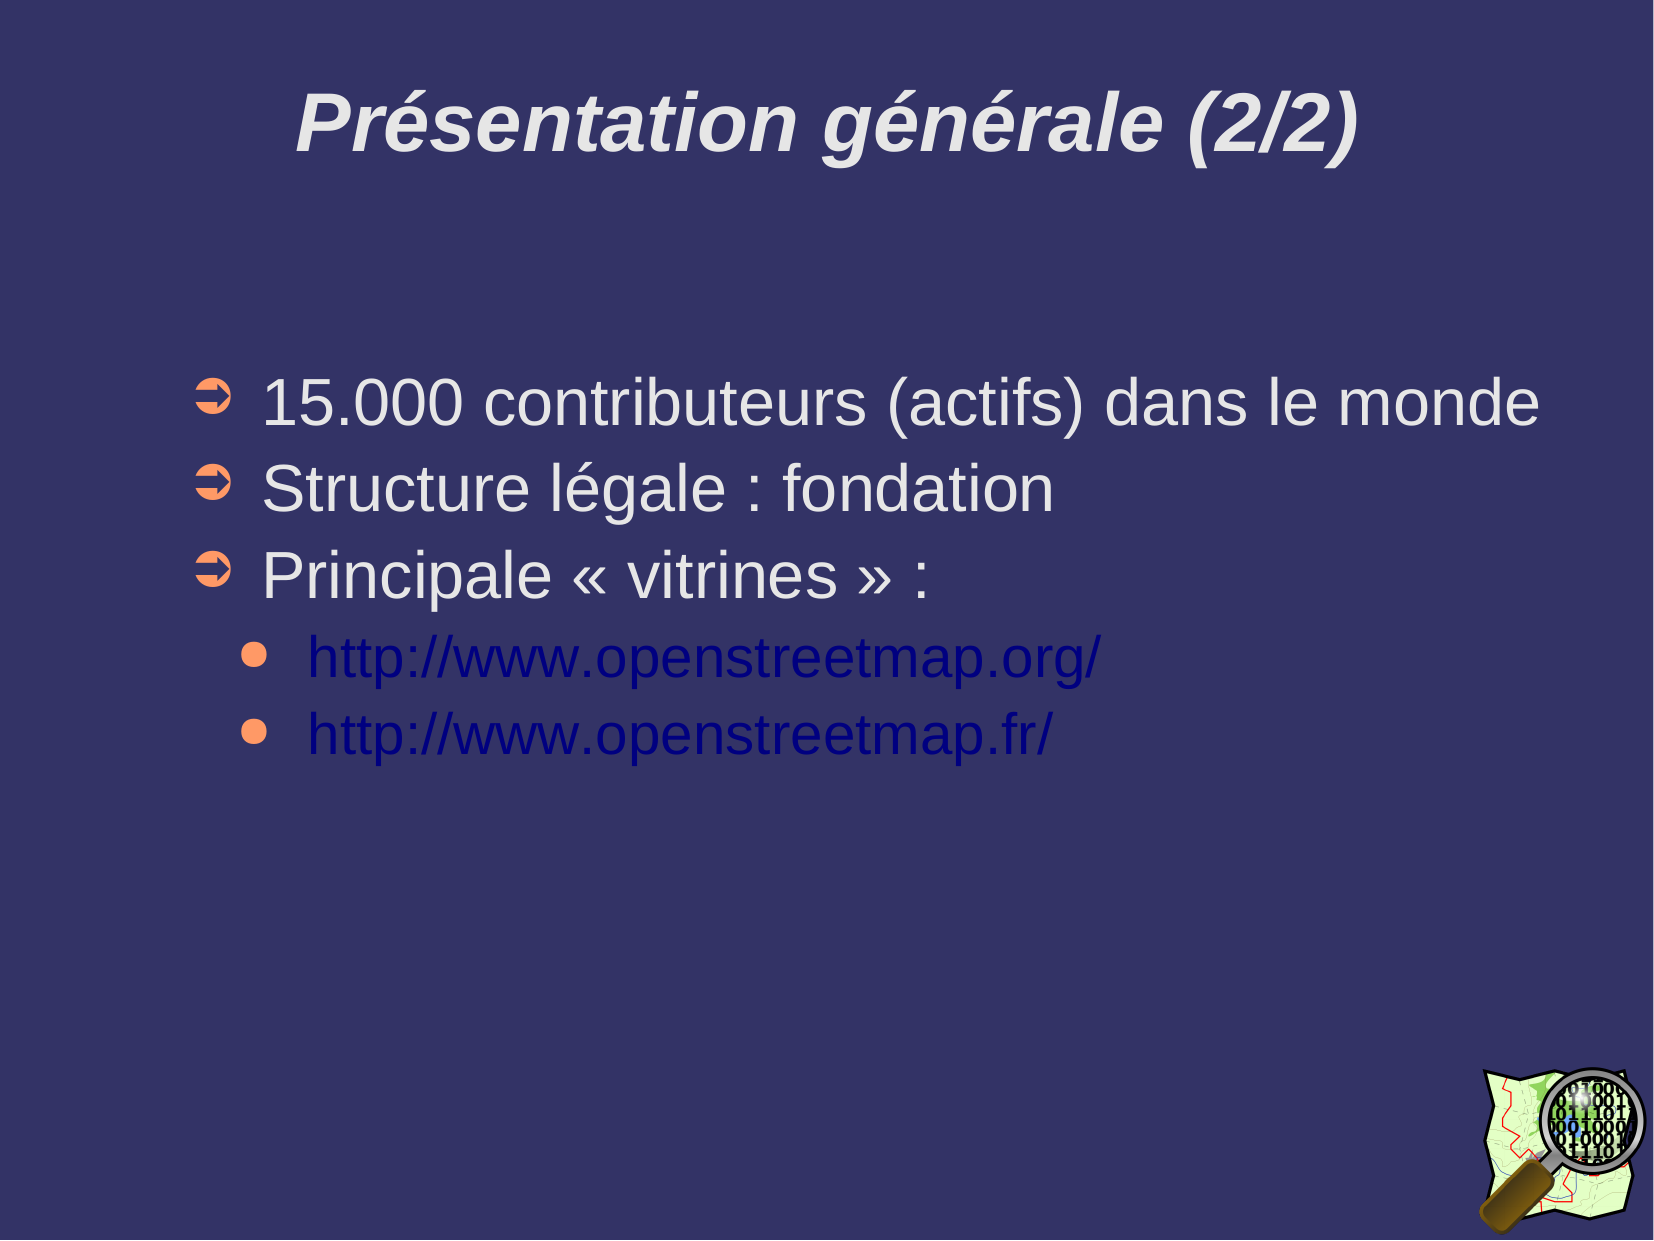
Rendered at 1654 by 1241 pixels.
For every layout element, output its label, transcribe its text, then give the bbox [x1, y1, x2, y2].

picture [1476, 1062, 1650, 1236]
list 15.000 contributeurs (actifs) dans le monde Structure légale : fondation Principale « vitrines » : http://www.openstreetmap.org/ http://www.openstreetmap.fr/ [178, 364, 1570, 1147]
title Présentation générale (2/2) [121, 19, 1534, 227]
